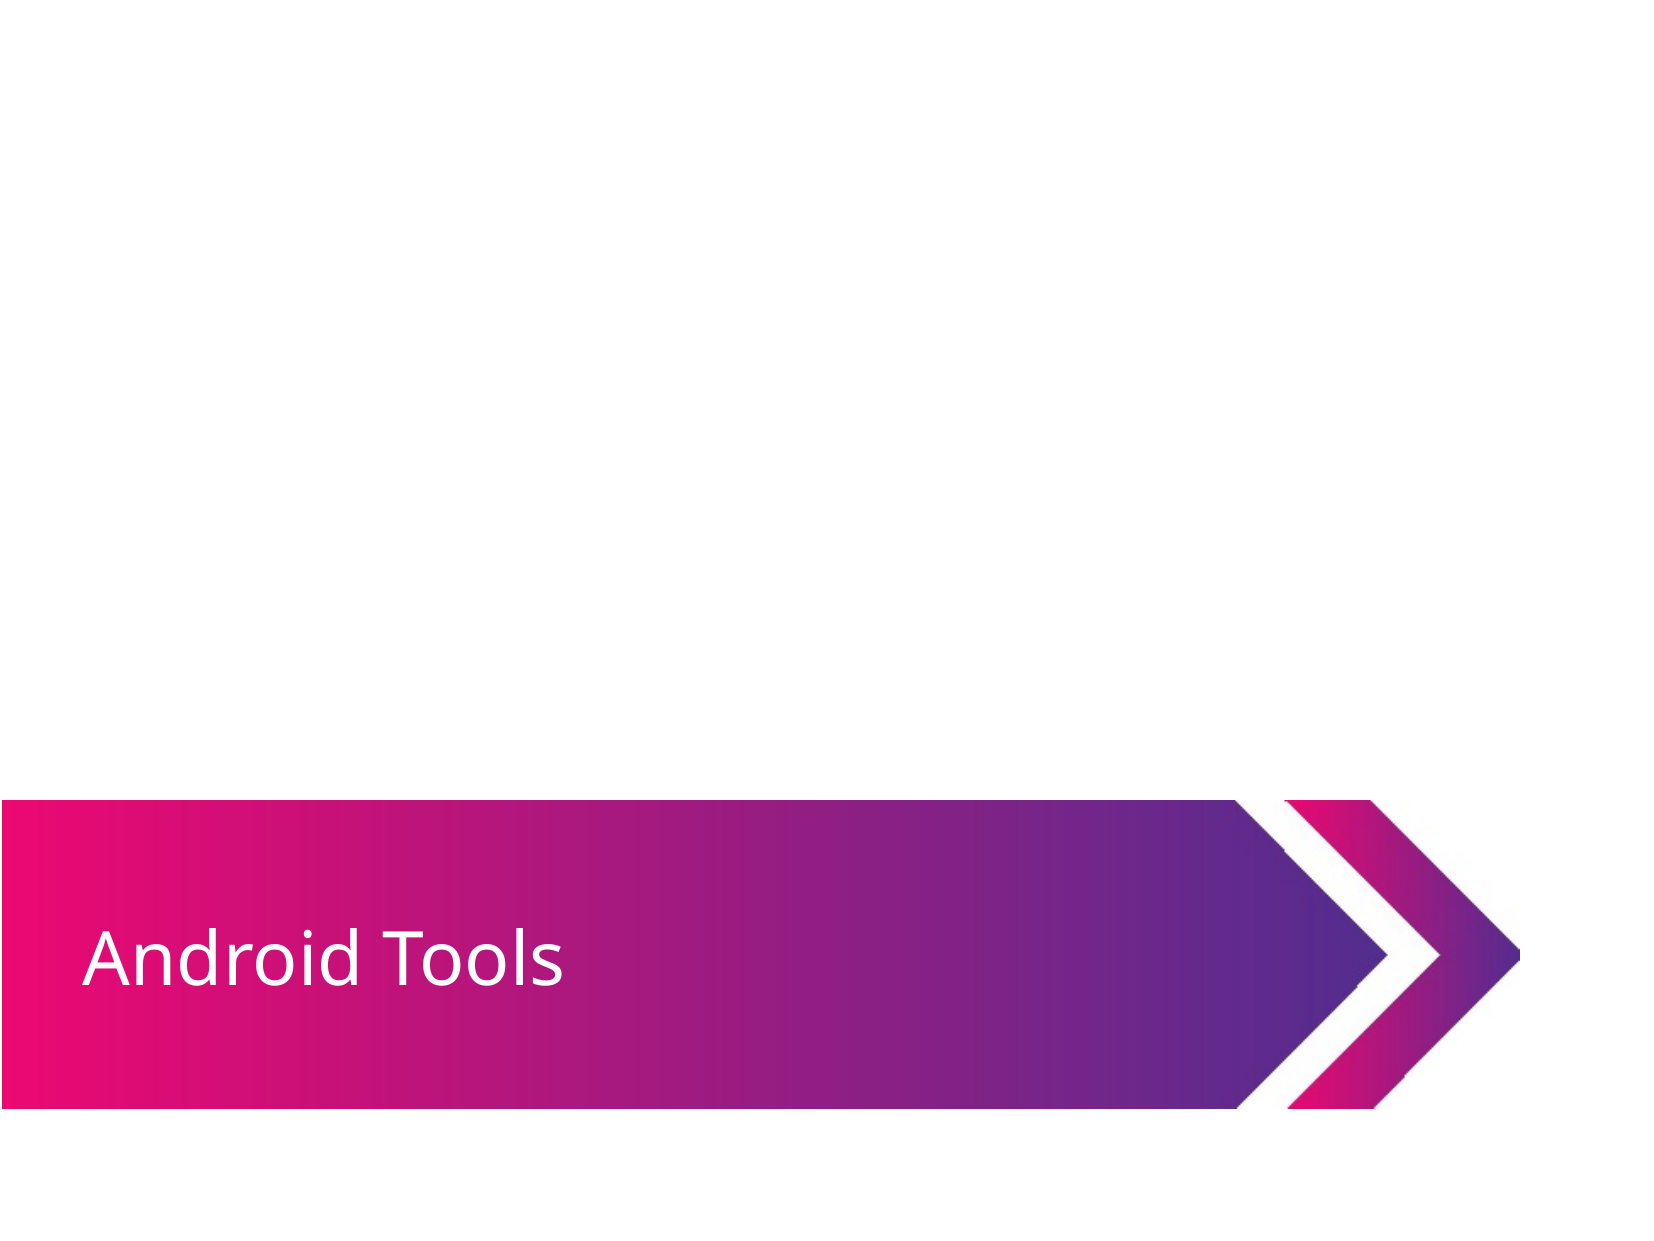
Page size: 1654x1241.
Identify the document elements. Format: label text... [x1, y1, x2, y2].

picture [2, 800, 1520, 1109]
title Android Tools [82, 852, 1396, 1060]
